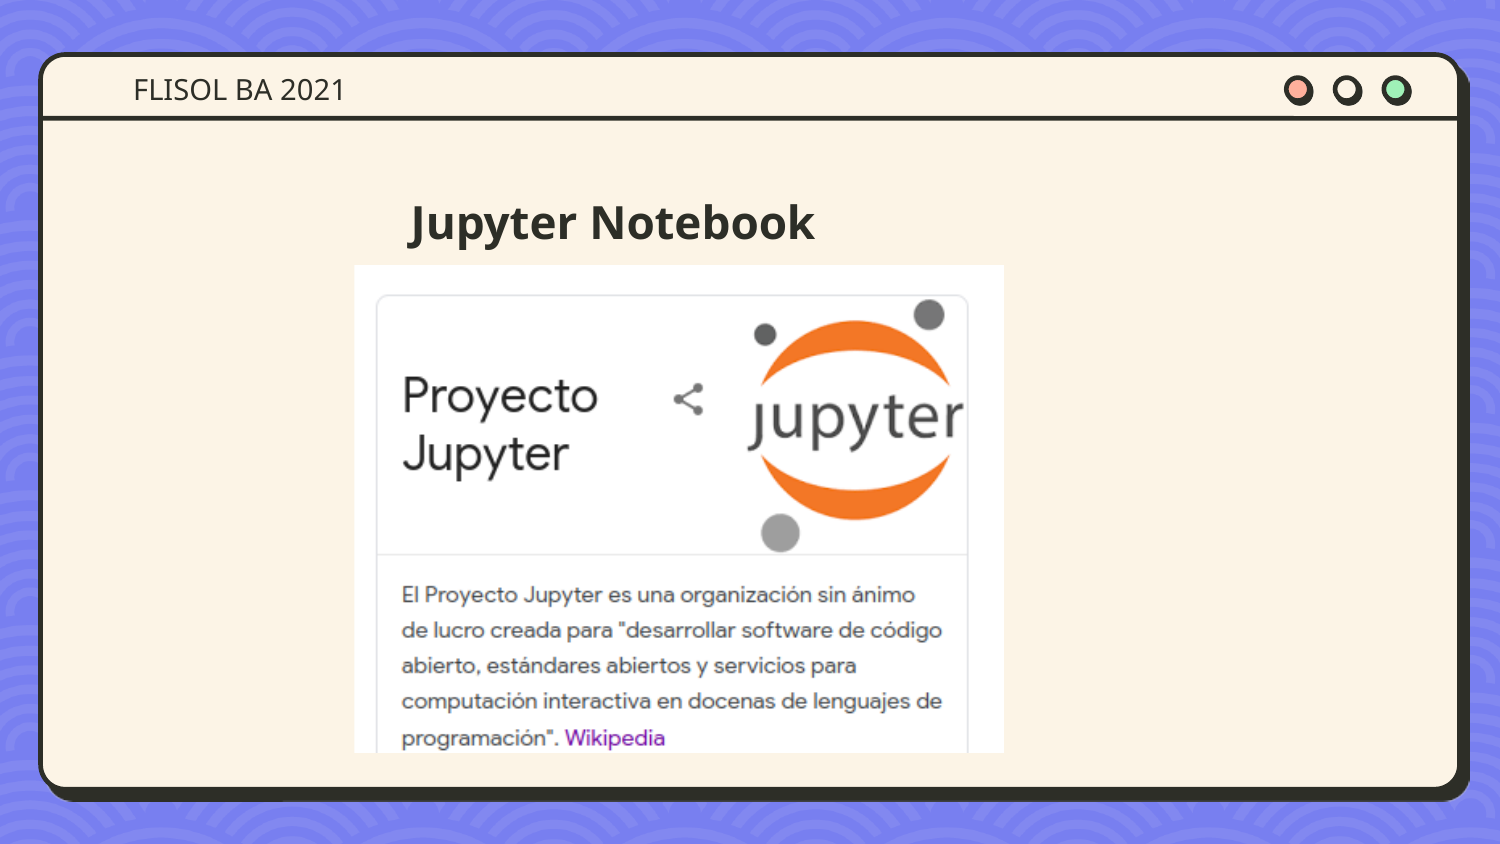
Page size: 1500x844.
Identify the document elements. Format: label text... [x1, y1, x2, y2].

text_box FLISOL BA 2021 [118, 61, 809, 116]
picture [0, 0, 1500, 844]
subtitle Jupyter Notebook [395, 177, 1241, 265]
